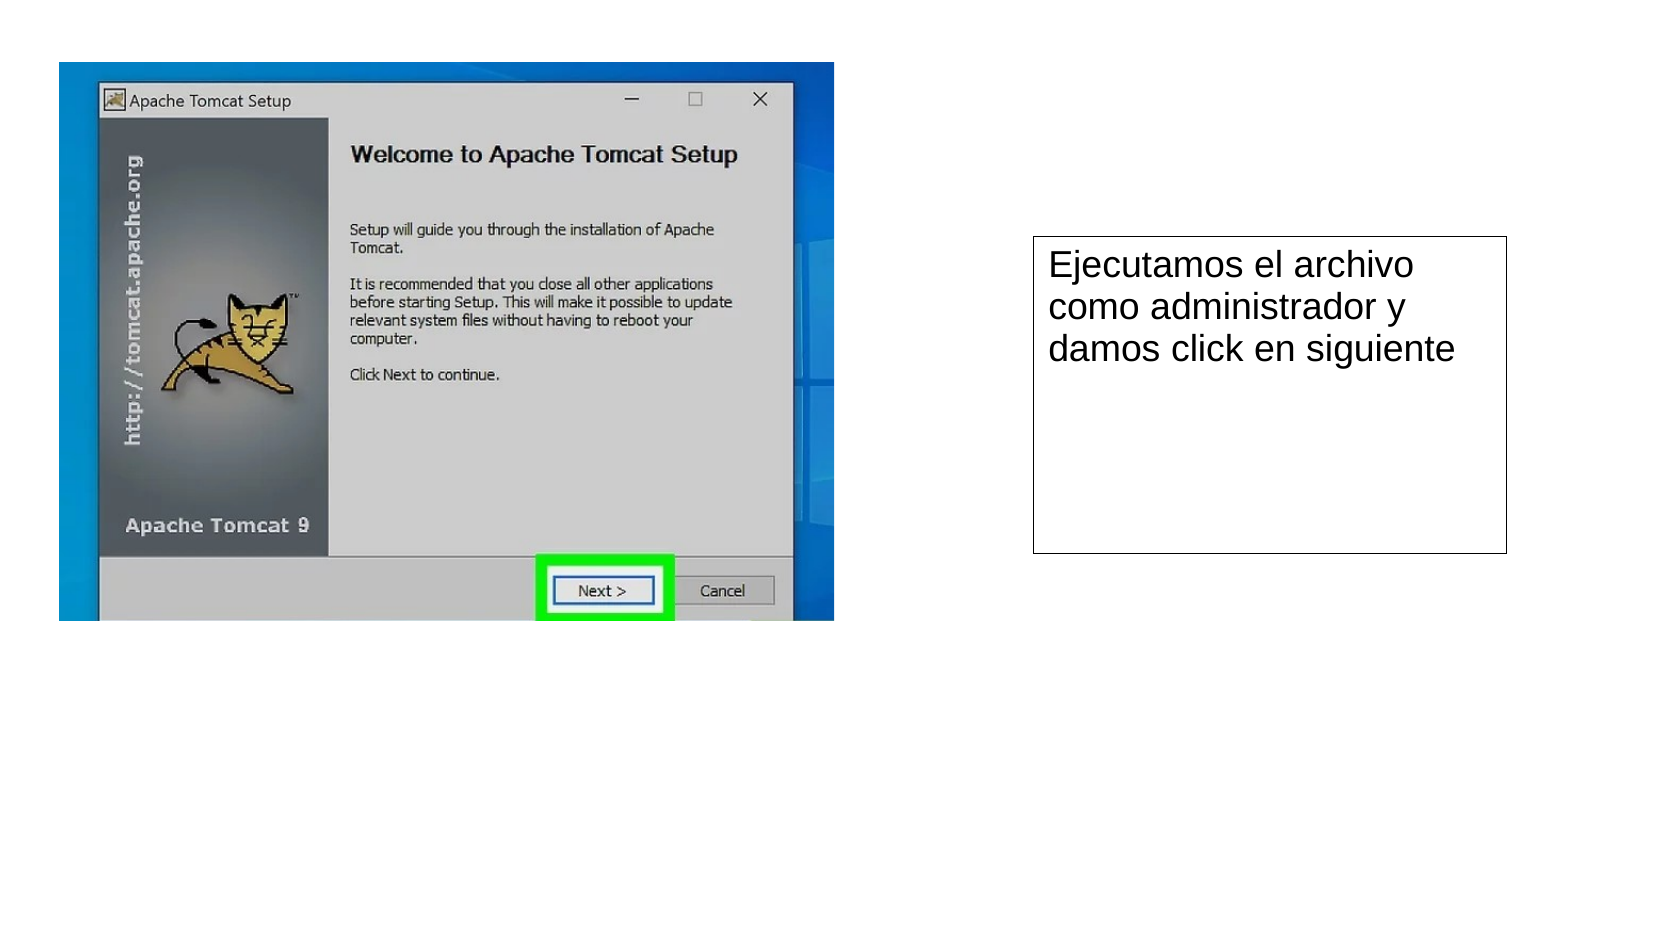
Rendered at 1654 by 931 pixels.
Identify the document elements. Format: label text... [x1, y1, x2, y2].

text_box Ejecutamos el archivo como administrador y damos click en siguiente [1033, 236, 1507, 554]
picture [93, 62, 835, 621]
